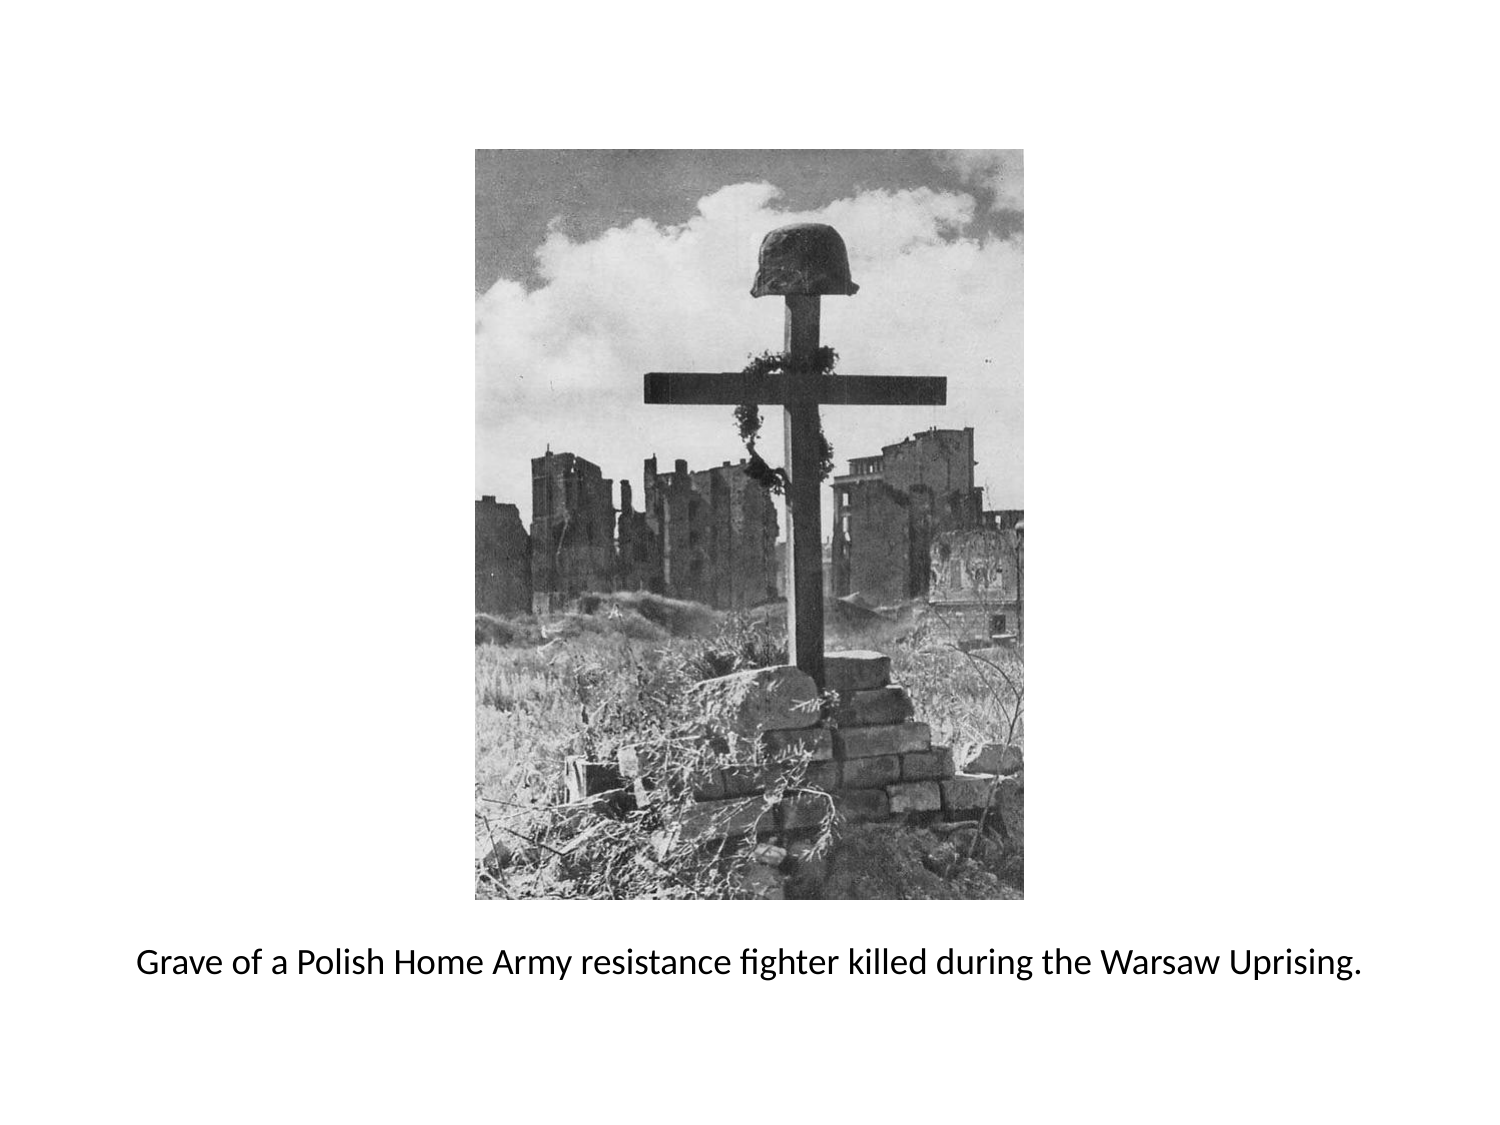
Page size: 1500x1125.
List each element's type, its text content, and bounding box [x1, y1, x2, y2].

text_box Grave of a Polish Home Army resistance fighter killed during the Warsaw Uprising. [121, 930, 1379, 990]
picture [475, 149, 1024, 900]
